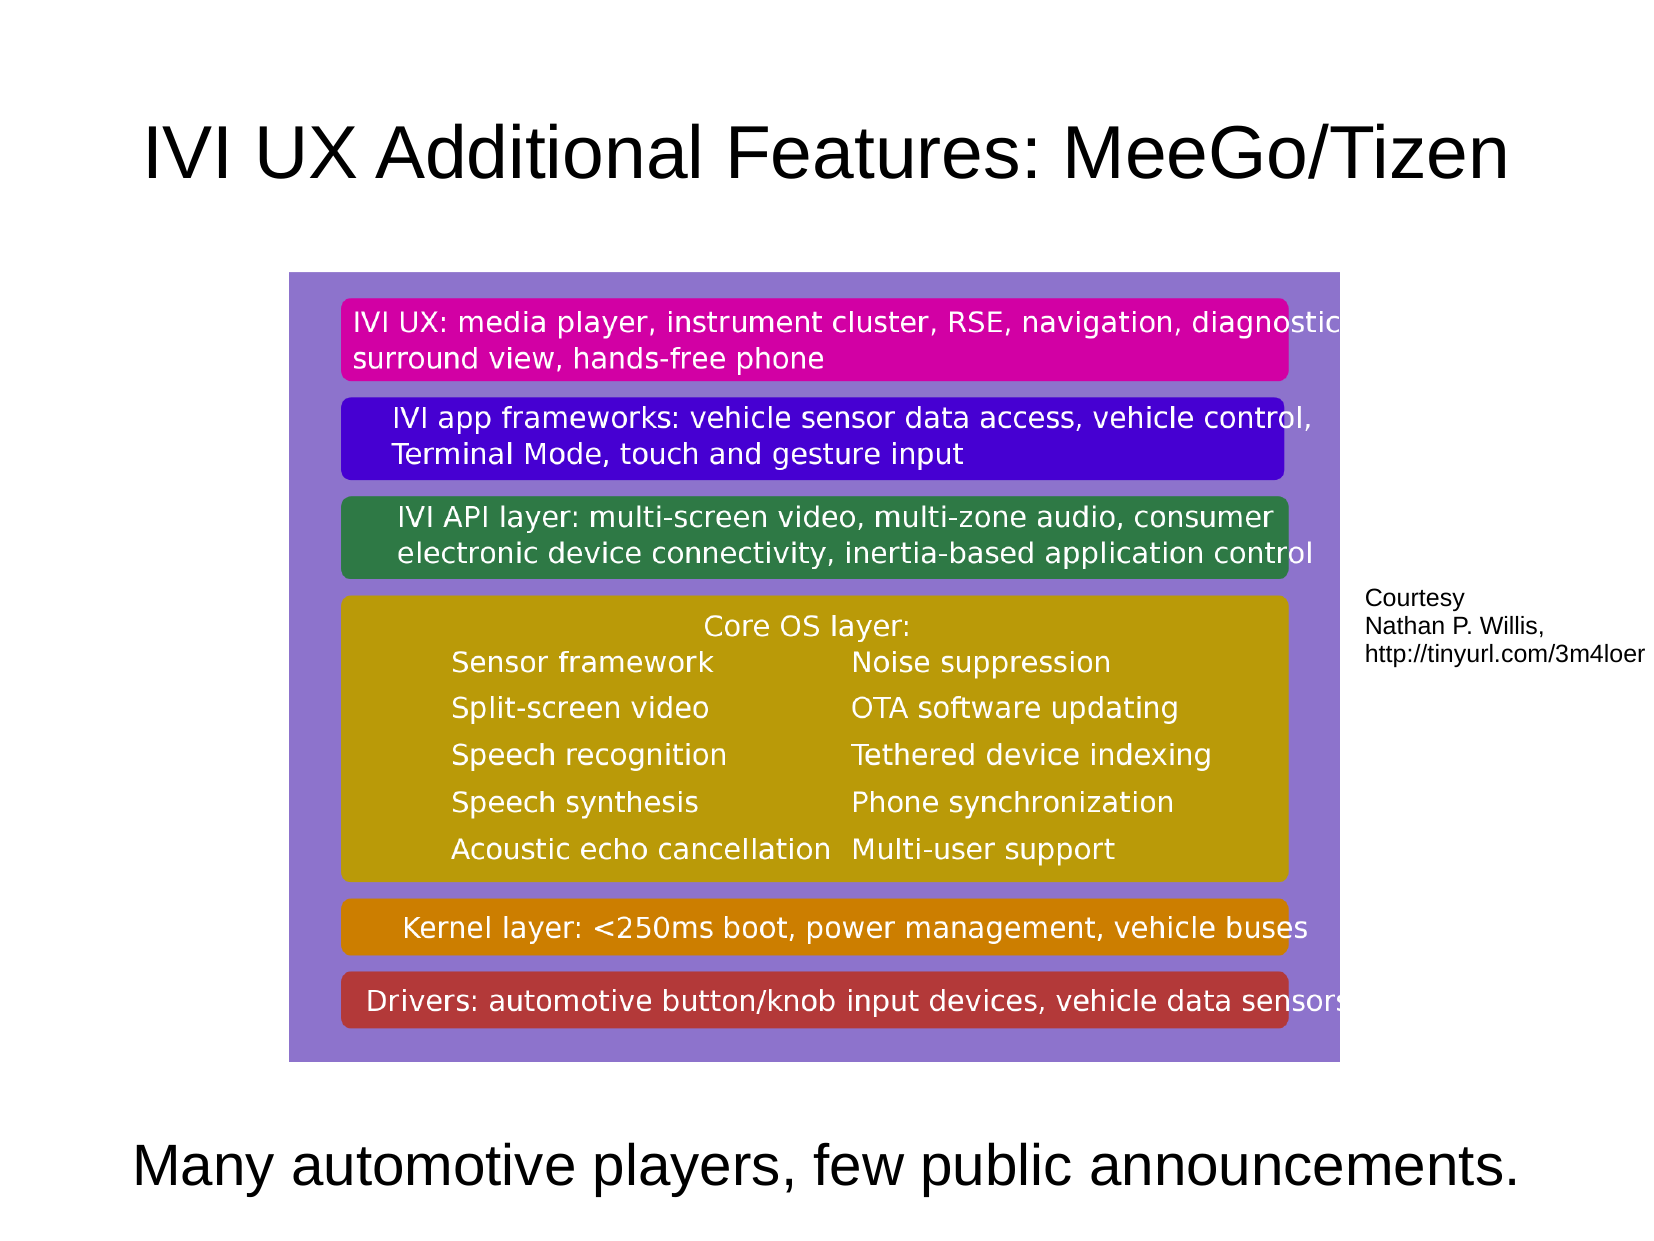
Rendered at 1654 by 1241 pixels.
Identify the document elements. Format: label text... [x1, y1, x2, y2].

text_box Courtesy Nathan P. Willis, http://tinyurl.com/3m4loer [1350, 576, 1654, 676]
text_box Many automotive players, few public announcements. [117, 1125, 1536, 1205]
title IVI UX Additional Features: MeeGo/Tizen [82, 49, 1571, 257]
picture [289, 272, 1340, 1062]
